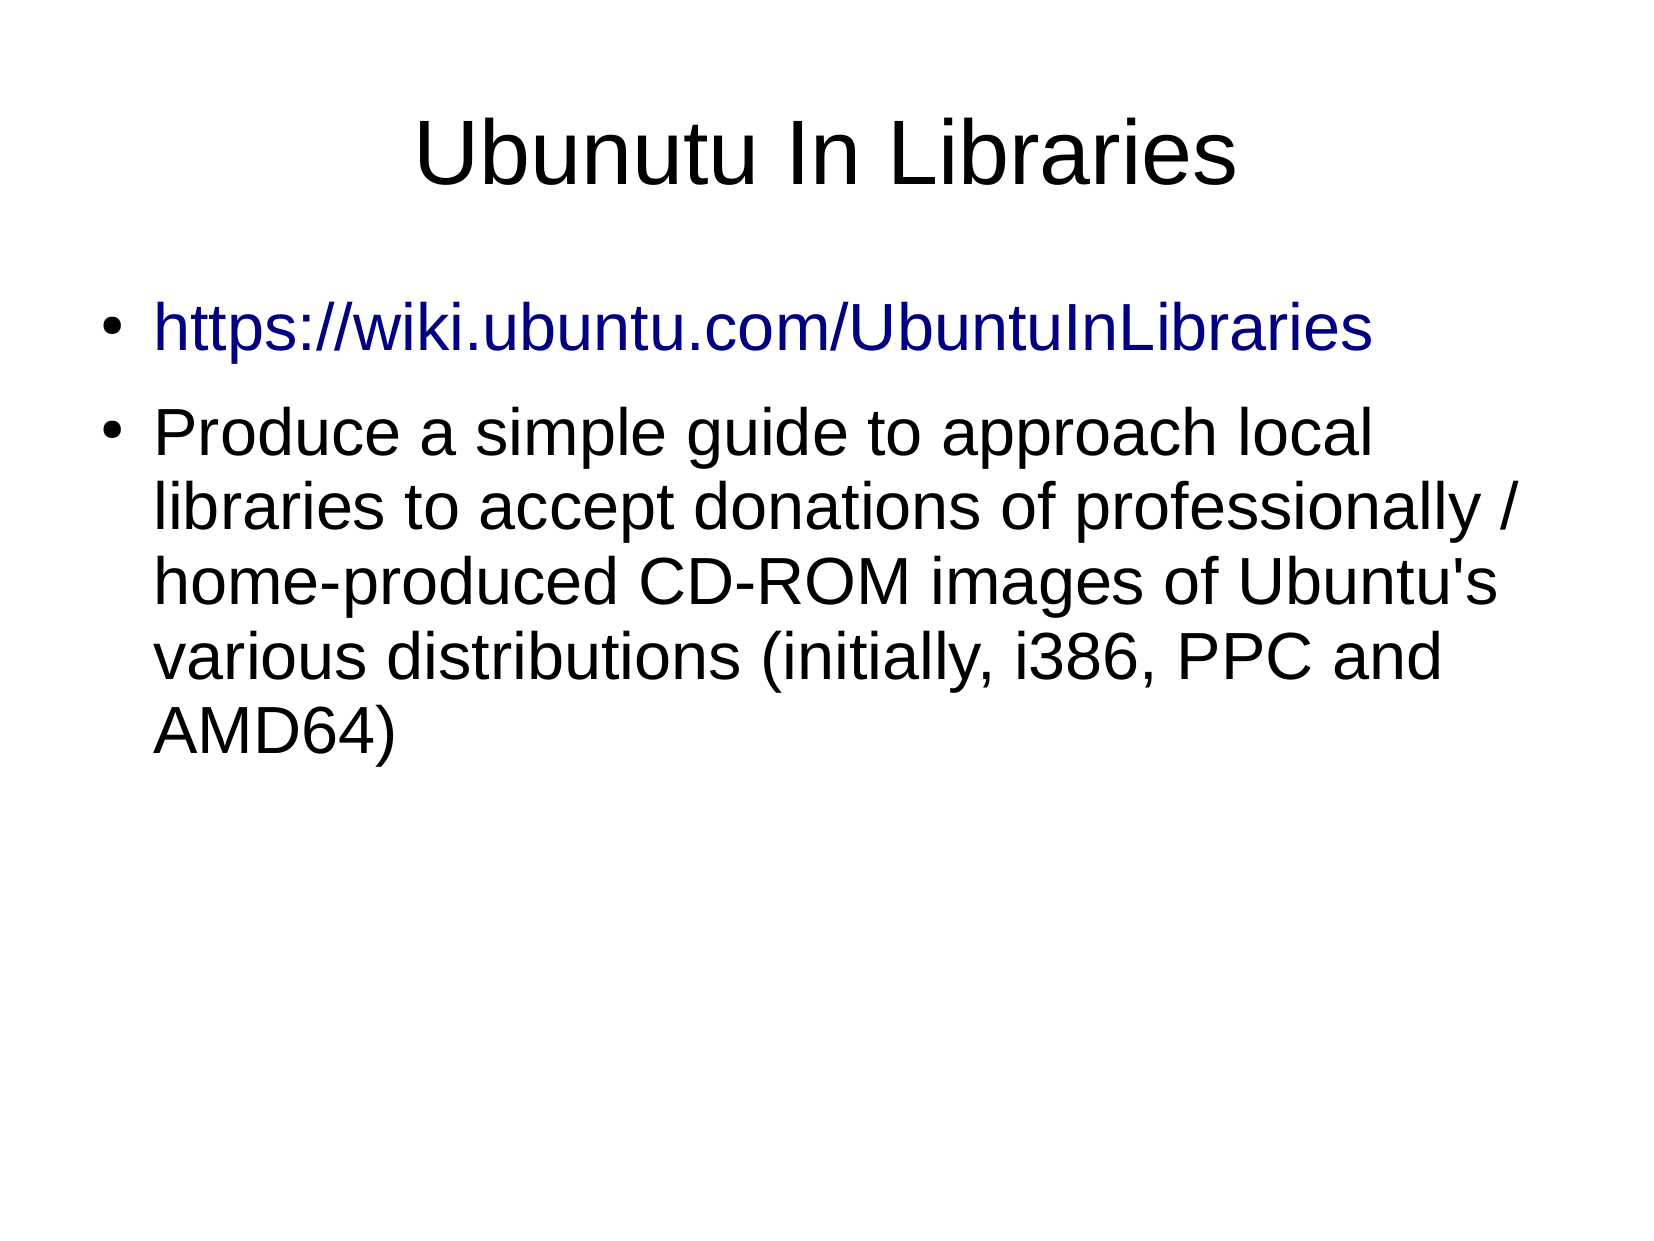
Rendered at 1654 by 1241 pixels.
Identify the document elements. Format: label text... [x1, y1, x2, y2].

list https://wiki.ubuntu.com/UbuntuInLibraries Produce a simple guide to approach local libraries to accept donations of professionally / home-produced CD-ROM images of Ubuntu's various distributions (initially, i386, PPC and AMD64) [82, 290, 1571, 1010]
title Ubunutu In Libraries [82, 49, 1571, 257]
